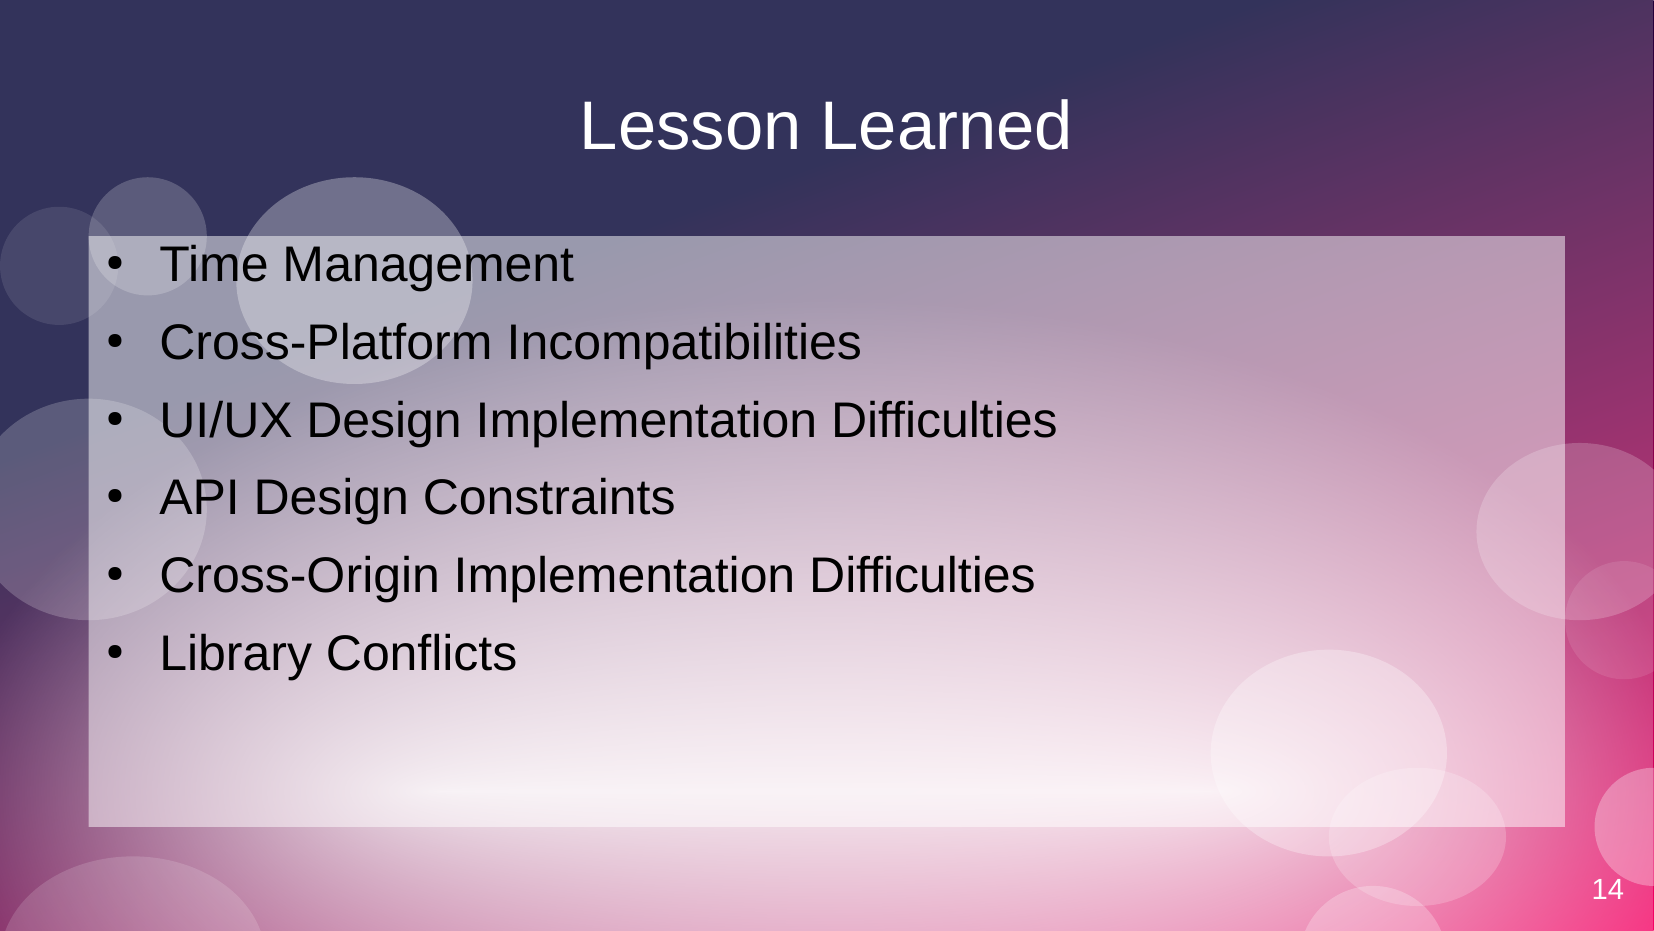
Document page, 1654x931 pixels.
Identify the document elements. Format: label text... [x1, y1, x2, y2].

title Lesson Learned [88, 44, 1565, 207]
list Time Management Cross-Platform Incompatibilities UI/UX Design Implementation Difficulties API Design Constraints Cross-Origin Implementation Difficulties Library Conflicts [88, 236, 1565, 827]
